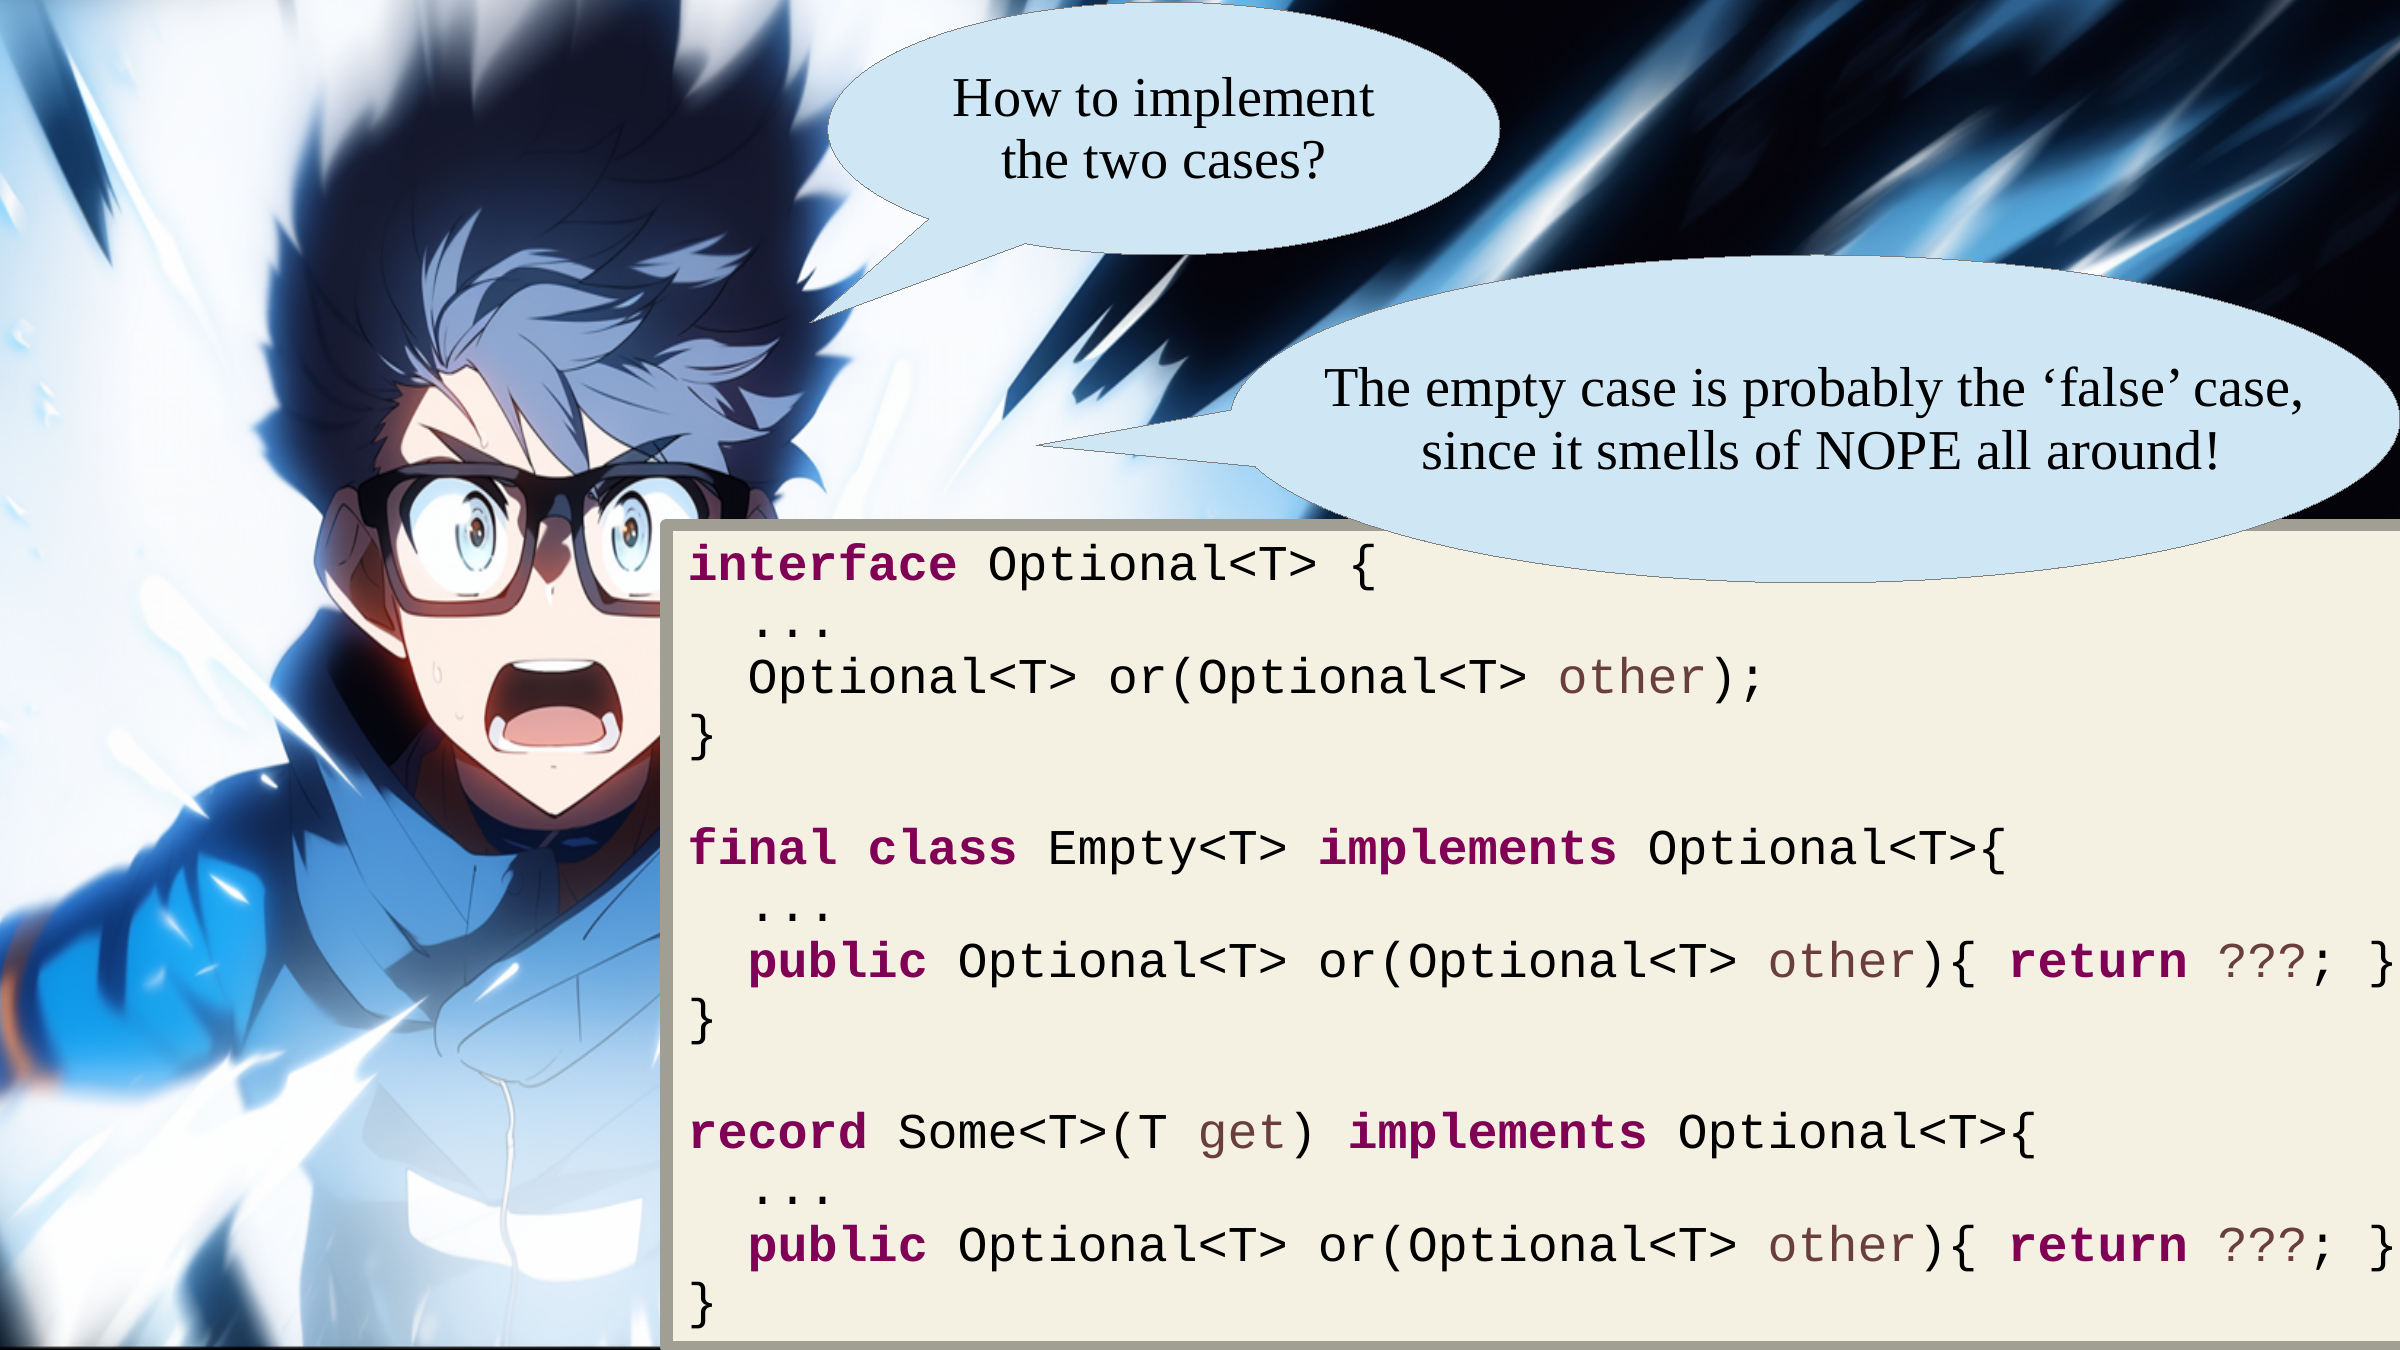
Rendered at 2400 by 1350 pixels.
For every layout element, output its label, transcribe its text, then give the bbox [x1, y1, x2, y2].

text_box The empty case is probably the ‘false’ case, since it smells of NOPE all around! [1036, 254, 2400, 583]
picture [0, 0, 2400, 1350]
picture [2282, 429, 2400, 519]
text_box How to implement the two cases? [809, 2, 1501, 323]
text_box interface Optional<T> { ... Optional<T> or(Optional<T> other); } final class Empty<T> implements Optional<T>{ ... public Optional<T> or(Optional<T> other){ return ???; } } record Some<T>(T get) implements Optional<T>{ ... public Optional<T> or(Optional<T> other){ return ???; } } [666, 525, 2400, 1347]
